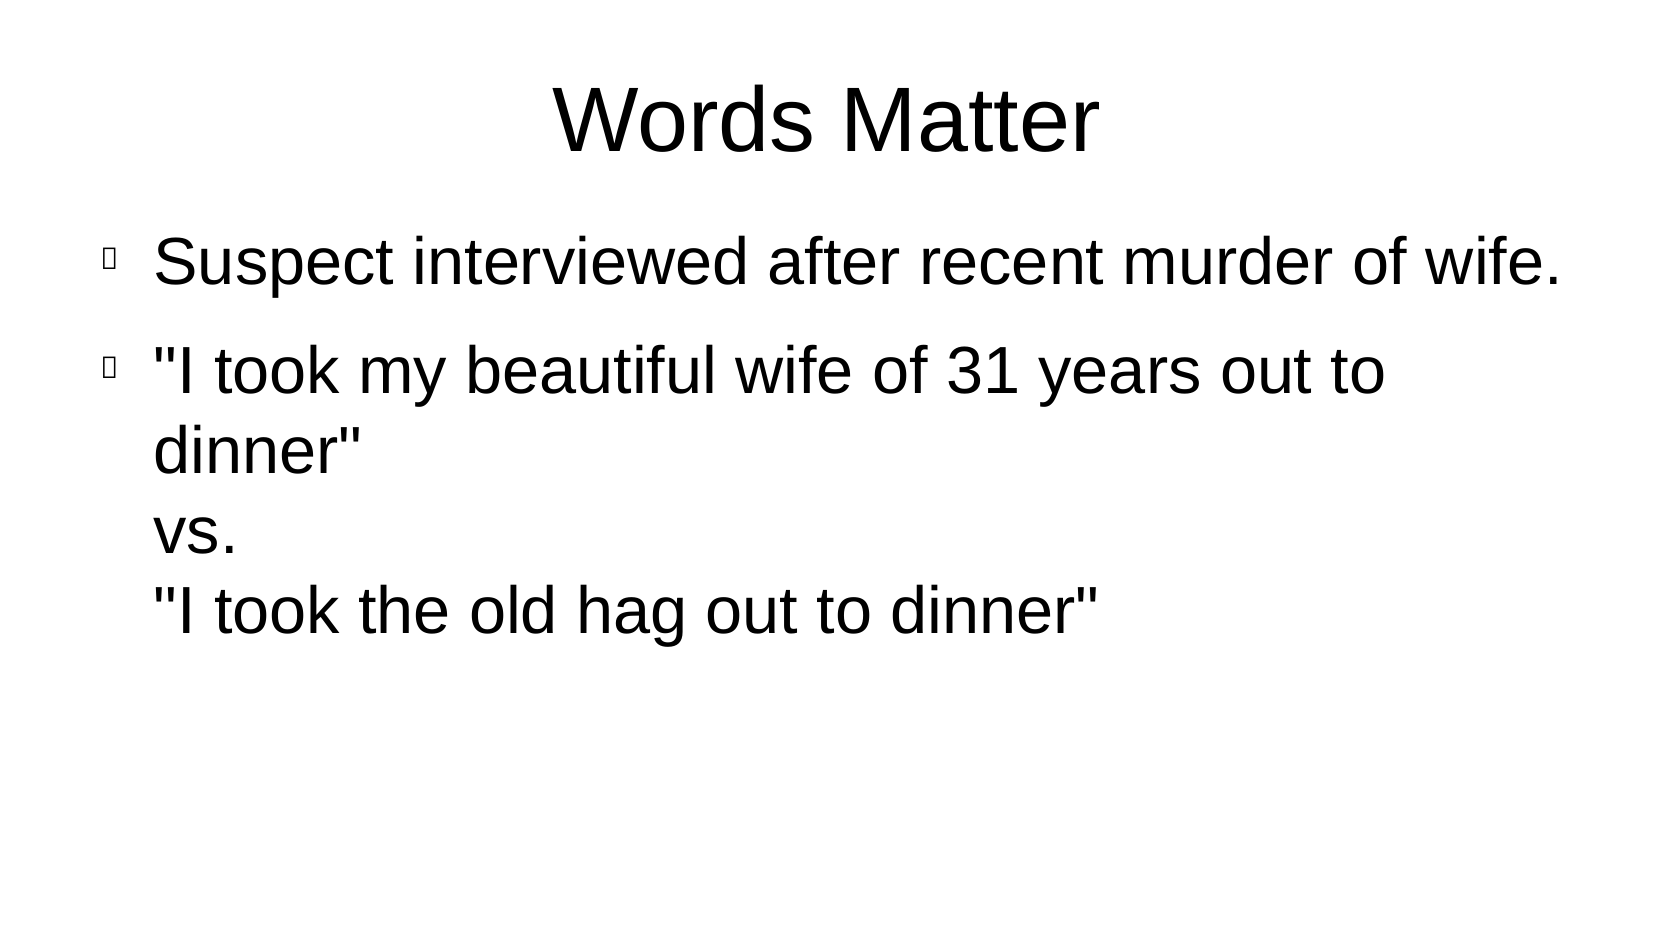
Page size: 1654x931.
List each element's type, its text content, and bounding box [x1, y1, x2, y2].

title Words Matter [82, 37, 1571, 193]
list Suspect interviewed after recent murder of wife. "I took my beautiful wife of 31 years out to dinner" vs. "I took the old hag out to dinner" [82, 217, 1571, 757]
